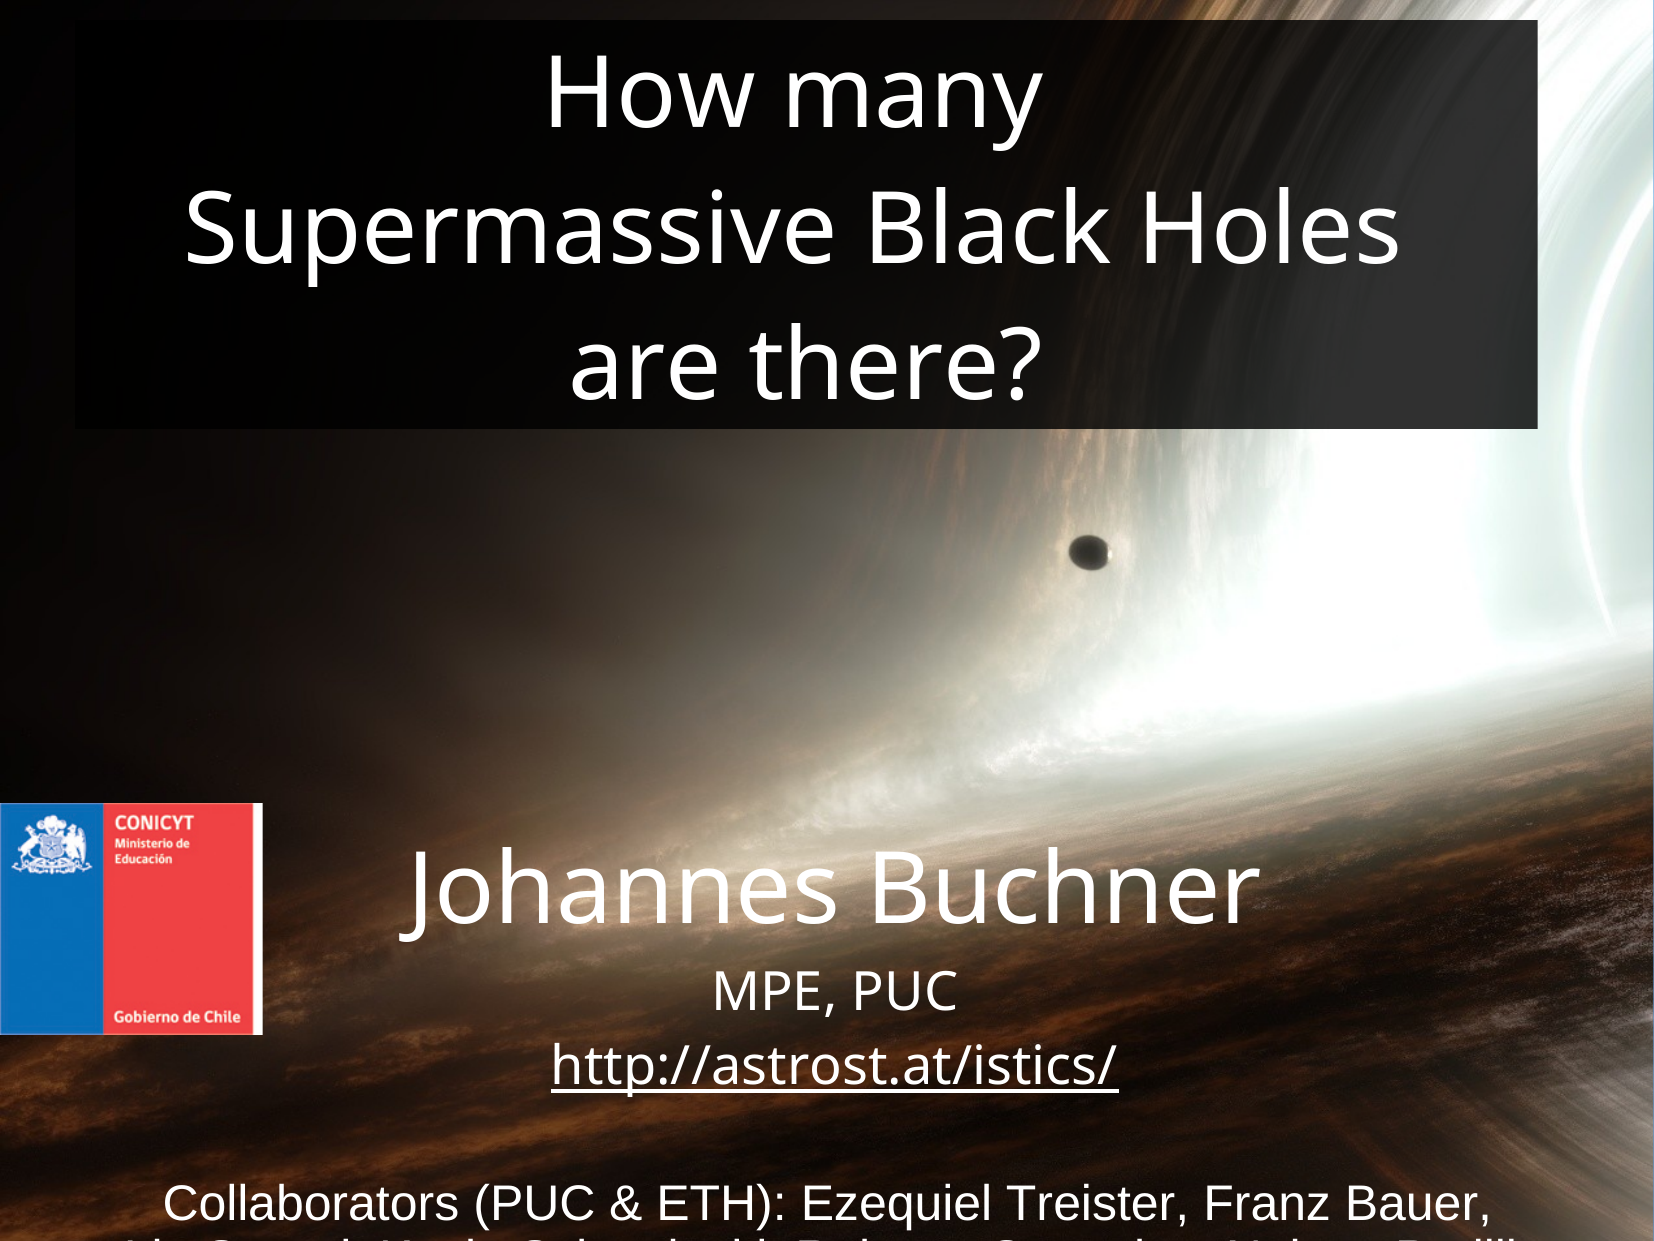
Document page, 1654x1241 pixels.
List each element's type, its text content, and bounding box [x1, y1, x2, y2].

title How many Supermassive Black Holes are there? [75, 49, 1538, 400]
picture [0, 0, 1654, 1241]
subtitle Johannes Buchner MPE, PUC http://astrost.at/istics/ Collaborators (PUC & ETH): Ezequiel Treister, Franz Bauer, Lia Sartori, Kevin Schawinski, Roberto Gonzalez, Nelson Padilla [106, 480, 1564, 1241]
